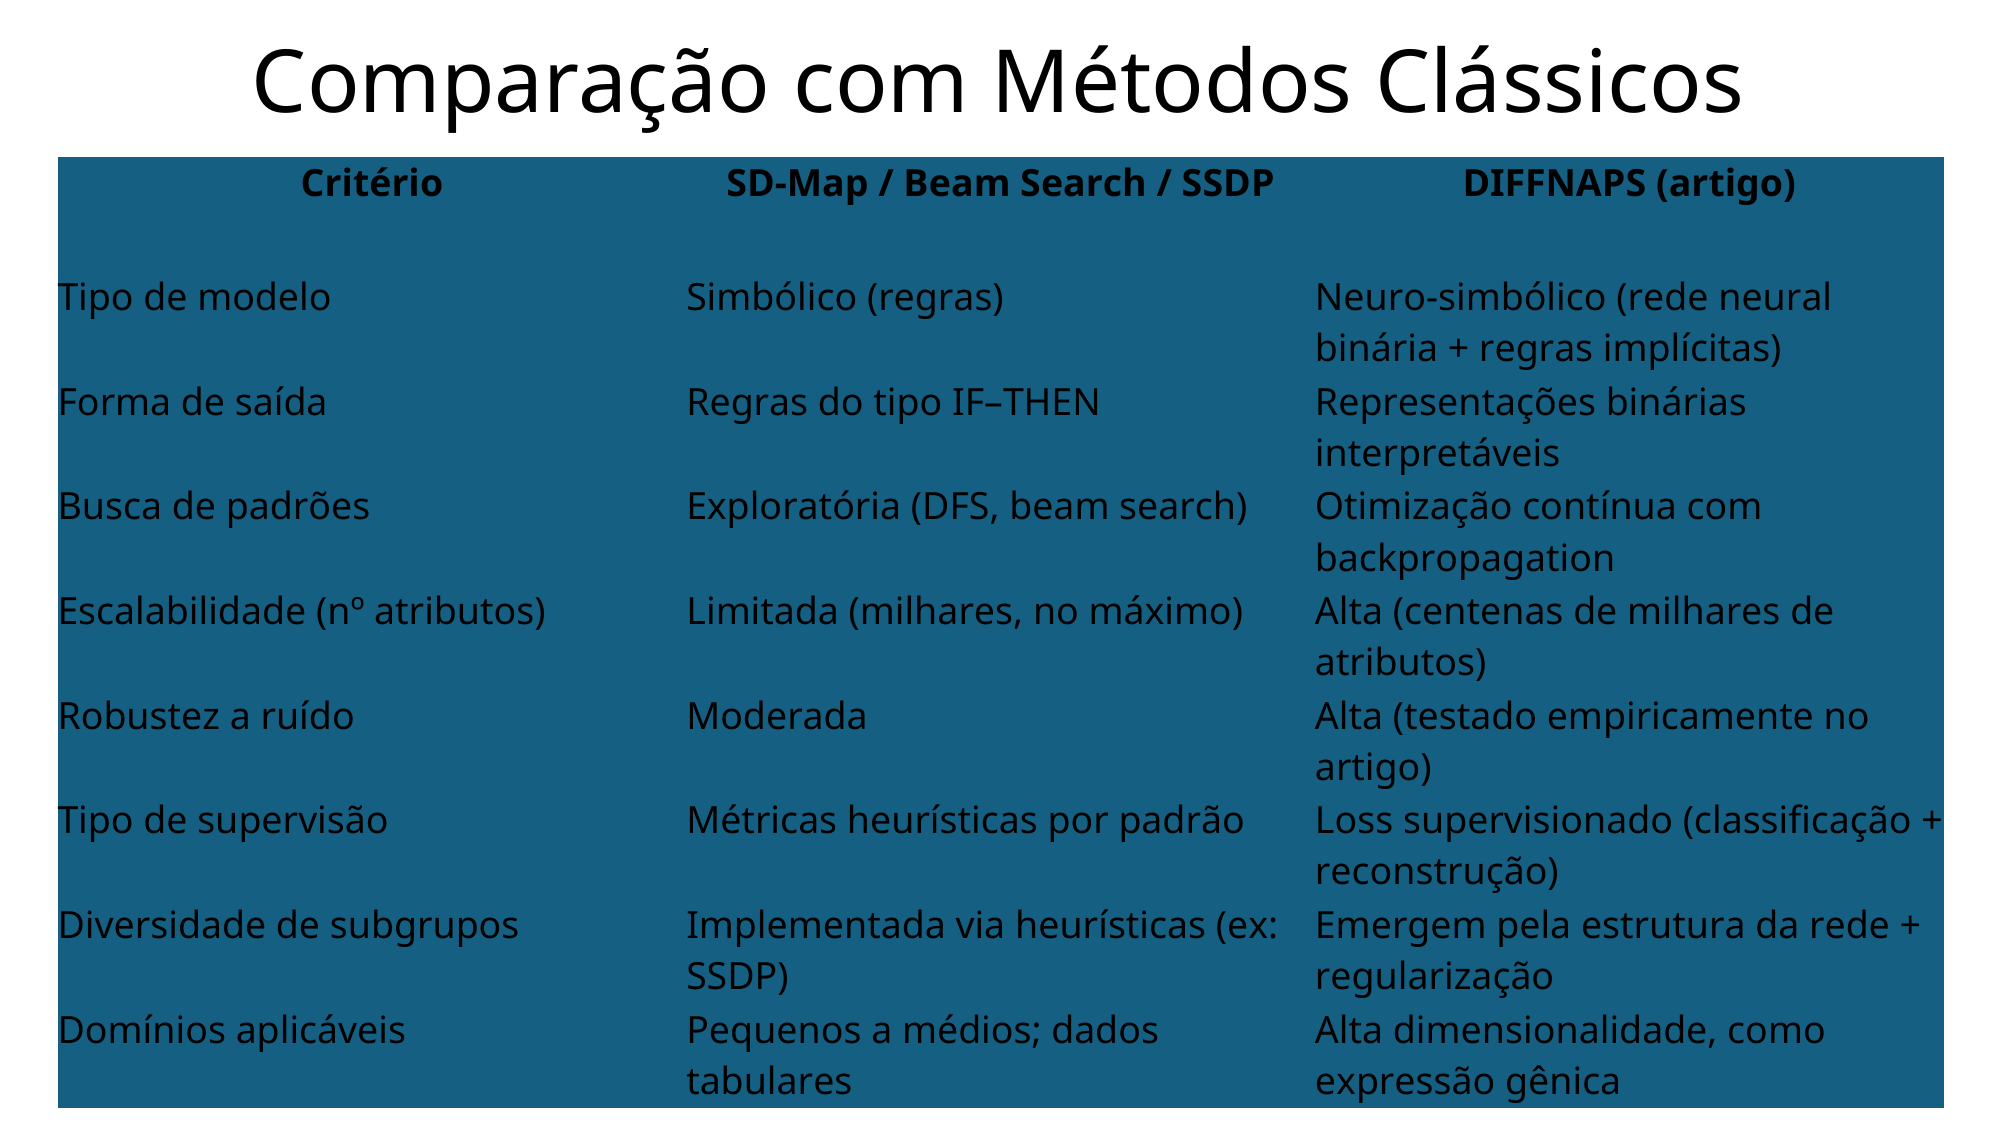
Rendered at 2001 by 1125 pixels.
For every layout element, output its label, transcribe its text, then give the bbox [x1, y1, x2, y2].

table_cell Diversidade de subgrupos [58, 899, 686, 1003]
table_cell Emergem pela estrutura da rede + regularização [1315, 899, 1944, 1003]
table_header DIFFNAPS (artigo) [1315, 157, 1944, 271]
table_cell Exploratória (DFS, beam search) [686, 480, 1315, 585]
table_cell Alta dimensionalidade, como expressão gênica [1315, 1003, 1944, 1108]
table_cell Neuro-simbólico (rede neural binária + regras implícitas) [1315, 271, 1944, 375]
table_cell Pequenos a médios; dados tabulares [686, 1003, 1315, 1108]
table_header SD-Map / Beam Search / SSDP [686, 157, 1315, 271]
table_cell Simbólico (regras) [686, 271, 1315, 375]
table_cell Escalabilidade (nº atributos) [58, 585, 686, 689]
table_cell Busca de padrões [58, 480, 686, 585]
table_cell Métricas heurísticas por padrão [686, 794, 1315, 899]
table_cell Loss supervisionado (classificação + reconstrução) [1315, 794, 1944, 899]
table_cell Alta (testado empiricamente no artigo) [1315, 689, 1944, 794]
table_cell Alta (centenas de milhares de atributos) [1315, 585, 1944, 689]
table_cell Representações binárias interpretáveis [1315, 375, 1944, 480]
table_cell Otimização contínua com backpropagation [1315, 480, 1944, 585]
table_header Critério [58, 157, 686, 271]
table_cell Regras do tipo IF–THEN [686, 375, 1315, 480]
table_cell Robustez a ruído [58, 689, 686, 794]
table_cell Forma de saída [58, 375, 686, 480]
table_cell Tipo de modelo [58, 271, 686, 375]
title Comparação com Métodos Clássicos [58, 19, 1940, 142]
table_cell Domínios aplicáveis [58, 1003, 686, 1108]
table_cell Implementada via heurísticas (ex: SSDP) [686, 899, 1315, 1003]
table_cell Limitada (milhares, no máximo) [686, 585, 1315, 689]
table_cell Moderada [686, 689, 1315, 794]
table_cell Tipo de supervisão [58, 794, 686, 899]
